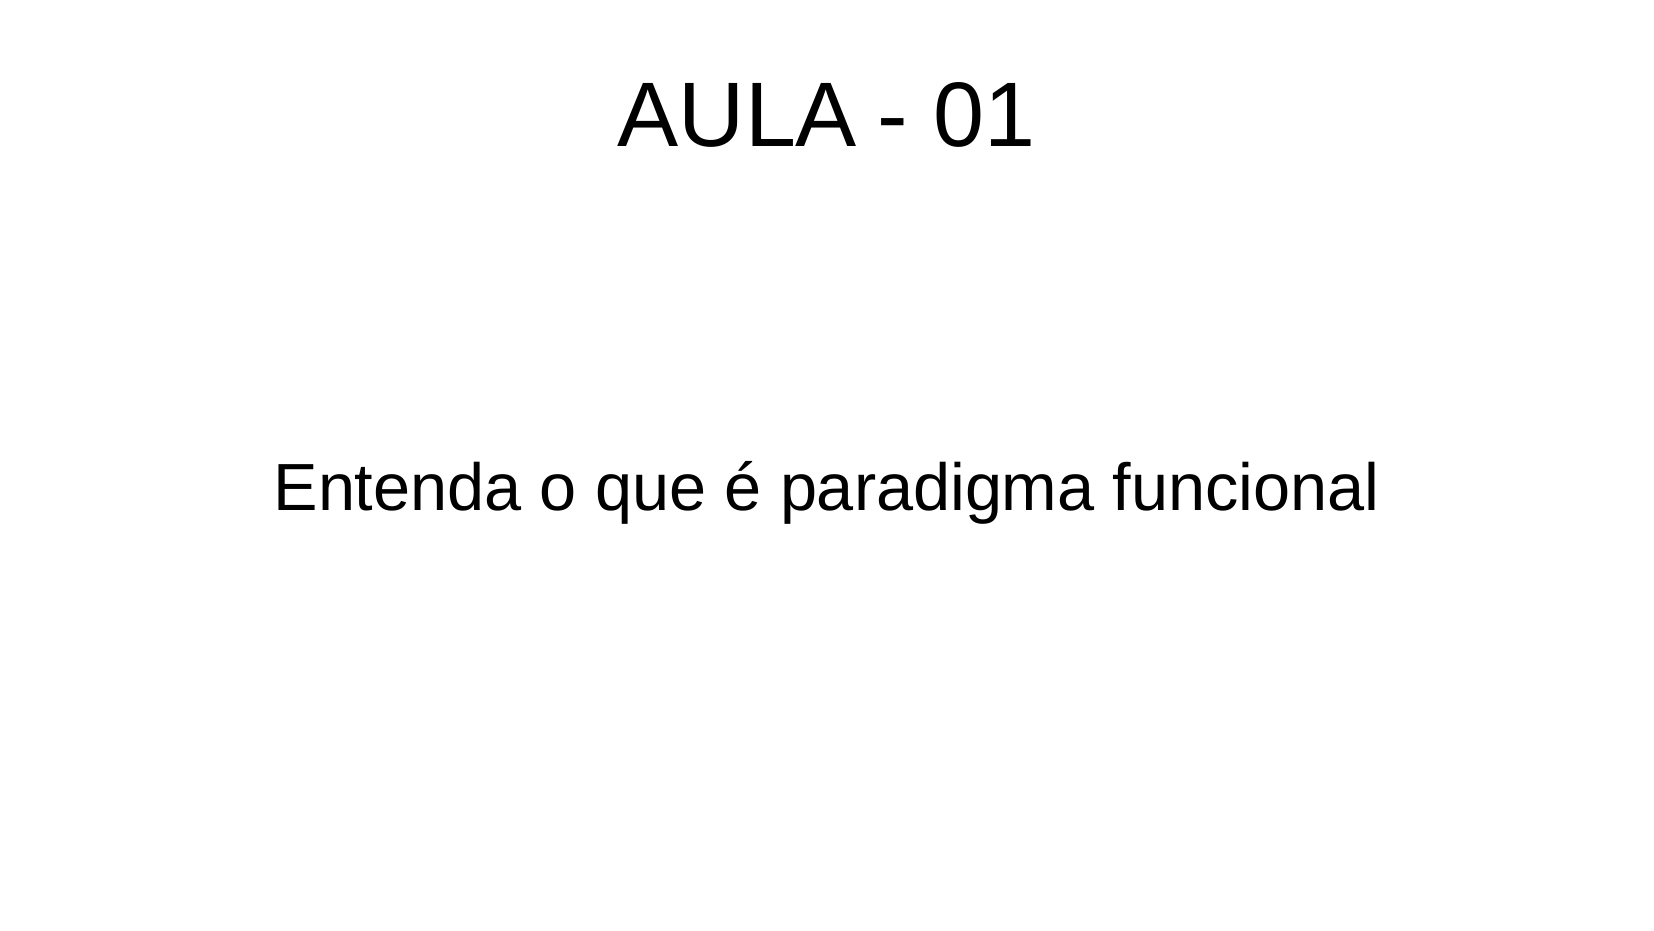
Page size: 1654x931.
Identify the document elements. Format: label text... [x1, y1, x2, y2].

subtitle Entenda o que é paradigma funcional [82, 217, 1571, 758]
title AULA - 01 [82, 37, 1571, 193]
